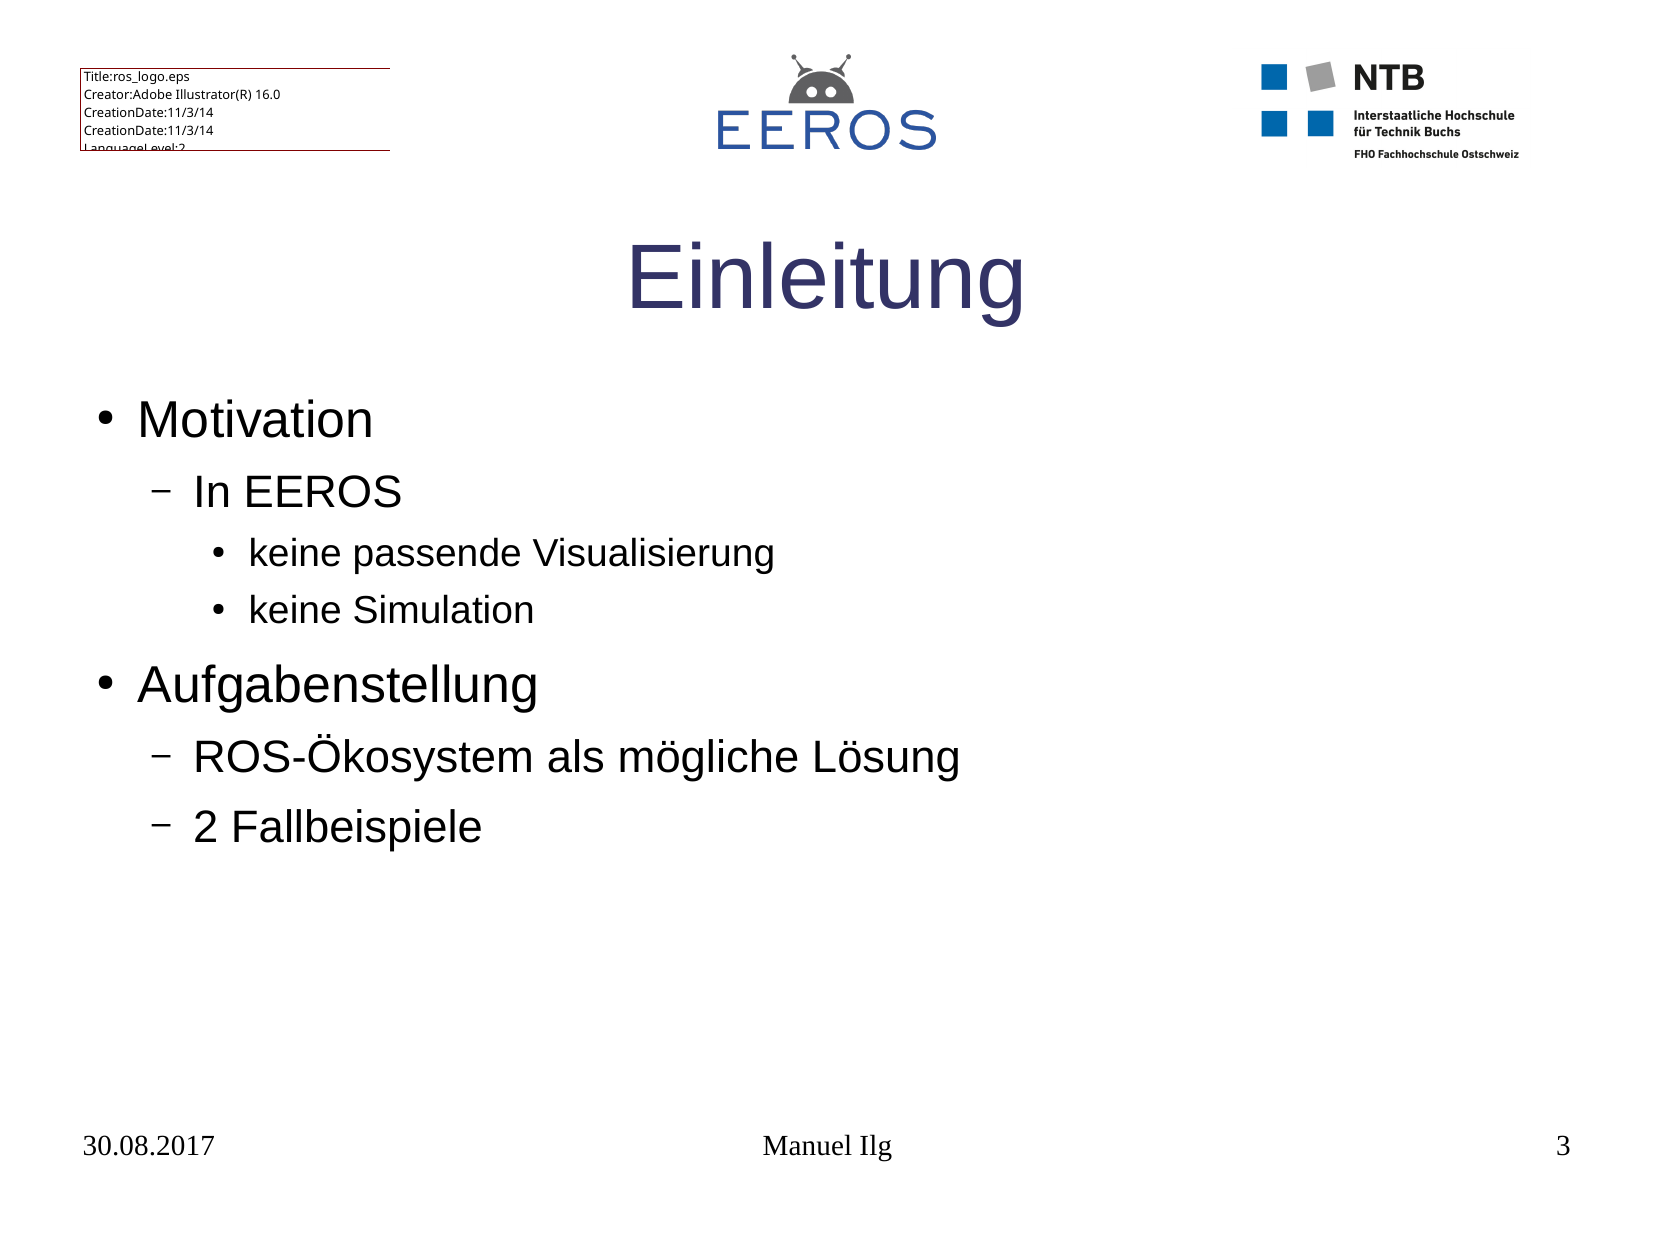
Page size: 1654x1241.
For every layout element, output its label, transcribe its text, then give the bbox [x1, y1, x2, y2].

picture [1232, 48, 1531, 168]
list Motivation In EEROS keine passende Visualisierung keine Simulation Aufgabenstellung ROS-Ökosystem als mögliche Lösung 2 Fallbeispiele [82, 390, 1571, 1010]
title Einleitung [82, 173, 1571, 381]
picture [718, 54, 936, 150]
